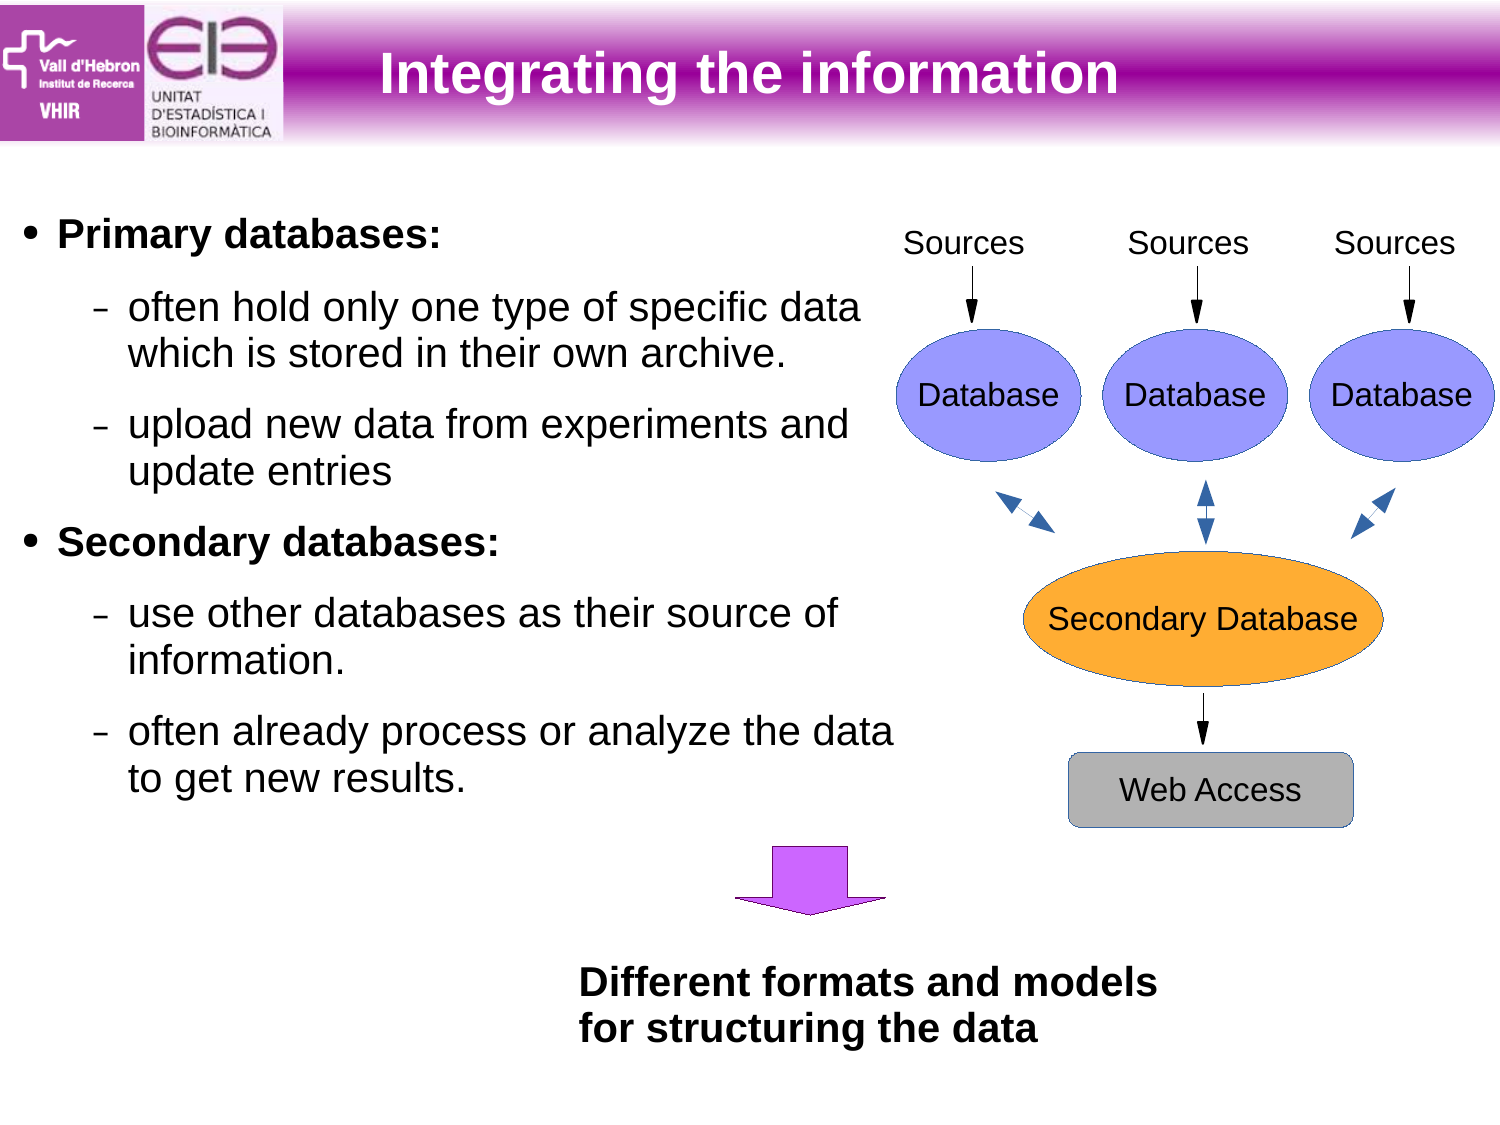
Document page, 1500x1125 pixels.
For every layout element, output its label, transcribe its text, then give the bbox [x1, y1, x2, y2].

text_box Sources [888, 217, 1069, 292]
text_box Database [1309, 329, 1495, 462]
text_box Integrating the information [0, 0, 1500, 148]
text_box Different formats and models for structuring the data [563, 951, 1183, 1103]
text_box [735, 846, 886, 916]
text_box Sources [1319, 217, 1500, 292]
text_box Sources [1112, 217, 1293, 292]
picture [0, 5, 284, 141]
text_box Primary databases: often hold only one type of specific data which is stored in their own archive. upload new data from experiments and update entries Secondary databases: use other databases as their source of information. often already process or analyze the data to get new results. [6, 203, 922, 859]
text_box Web Access [1068, 752, 1354, 828]
text_box Database [896, 329, 1082, 462]
text_box Database [1102, 329, 1288, 462]
text_box Secondary Database [1023, 551, 1384, 687]
